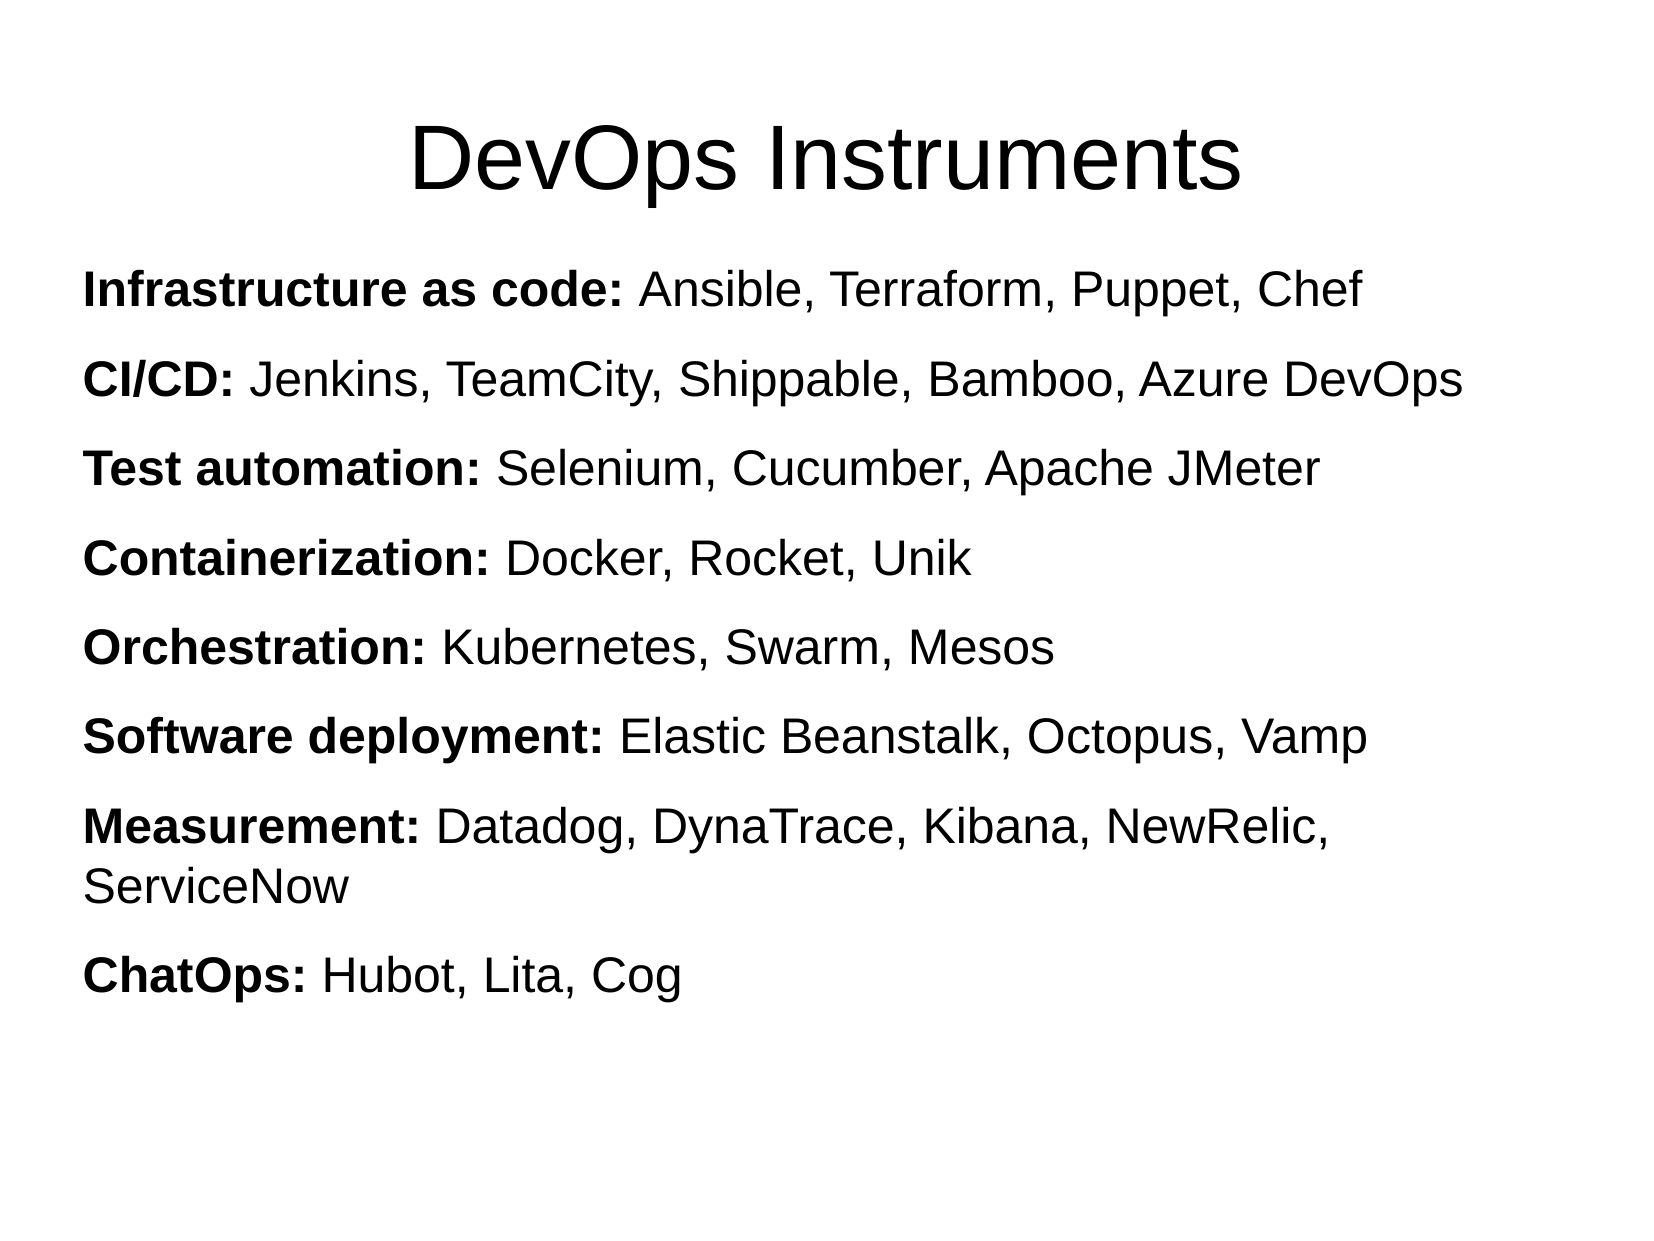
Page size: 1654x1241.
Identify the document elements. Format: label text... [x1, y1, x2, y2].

list Infrastructure as code: Ansible, Terraform, Puppet, Chef CI/CD: Jenkins, TeamCity, Shippable, Bamboo, Azure DevOps Test automation: Selenium, Cucumber, Apache JMeter Containerization: Docker, Rocket, Unik Orchestration: Kubernetes, Swarm, Mesos Software deployment: Elastic Beanstalk, Octopus, Vamp Measurement: Datadog, DynaTrace, Kibana, NewRelic, ServiceNow ChatOps: Hubot, Lita, Cog [82, 256, 1589, 1193]
title DevOps Instruments [82, 49, 1571, 256]
